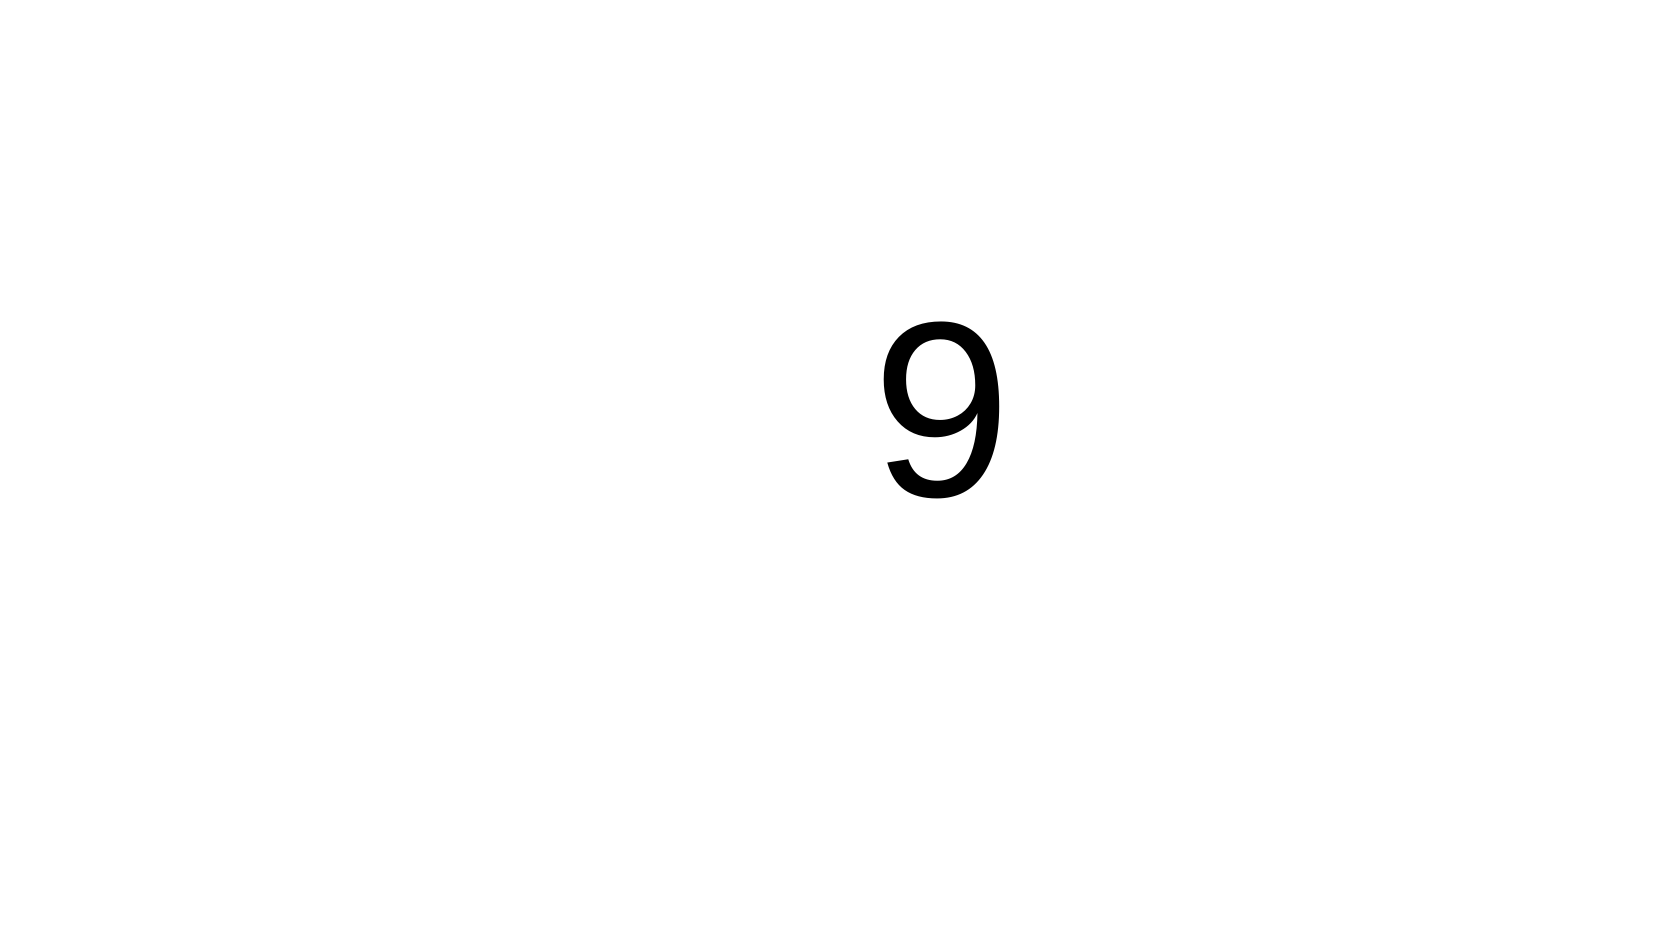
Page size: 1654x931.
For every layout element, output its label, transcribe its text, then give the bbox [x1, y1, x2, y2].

title 9 [474, 250, 1409, 571]
